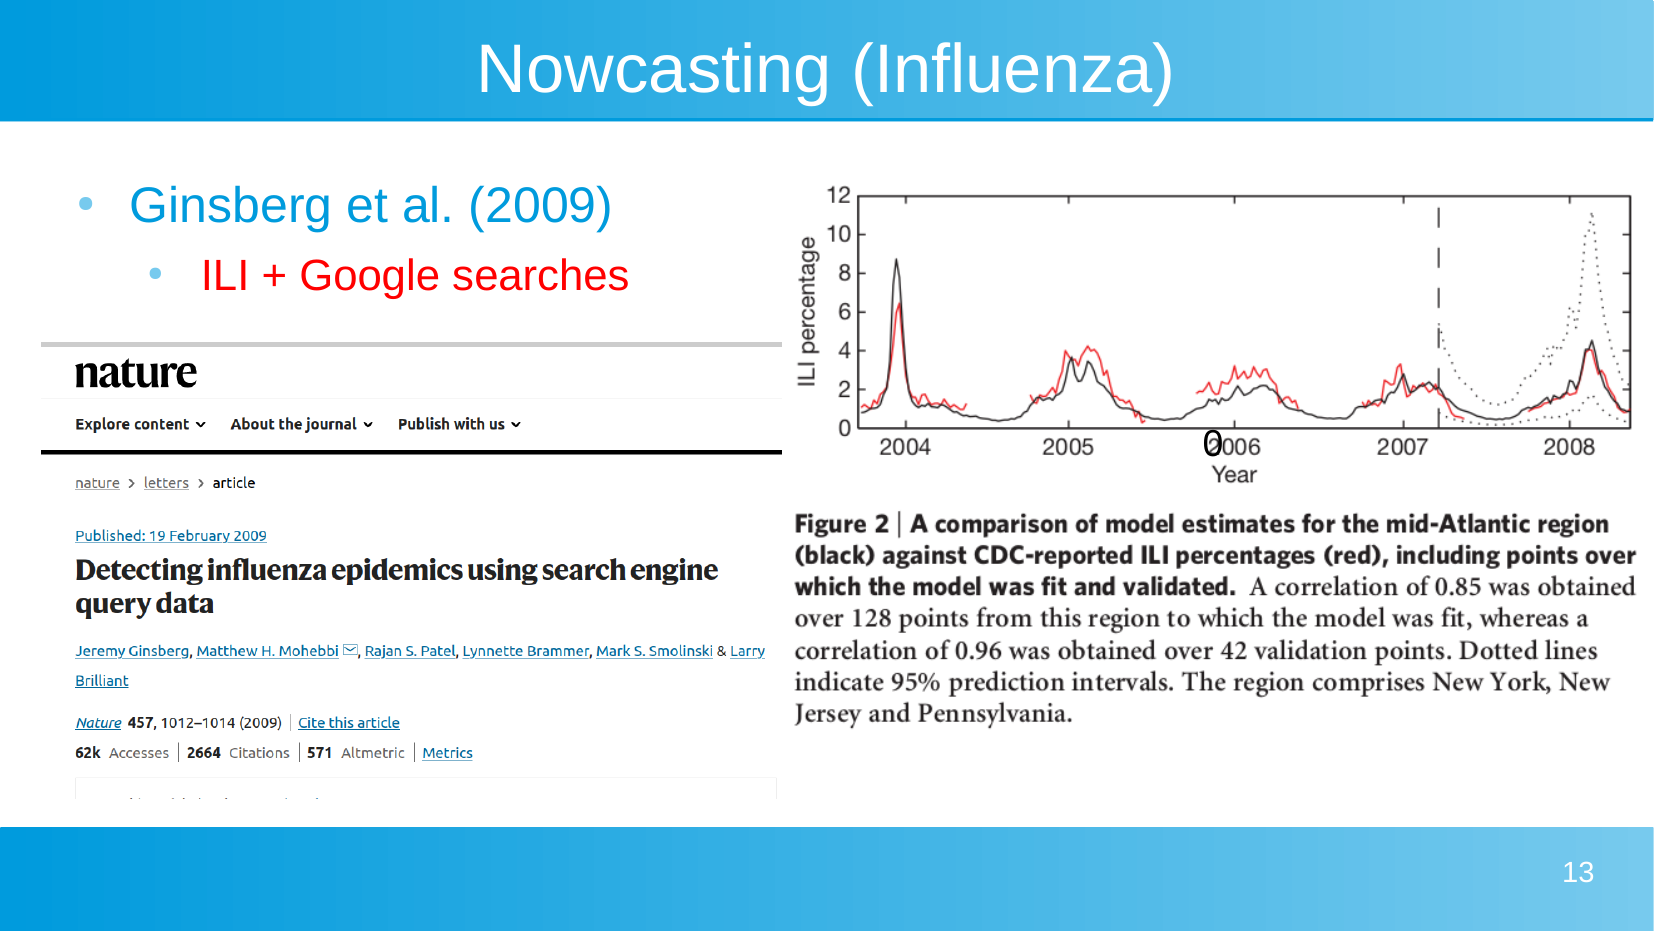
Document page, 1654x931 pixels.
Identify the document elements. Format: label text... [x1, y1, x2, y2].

picture [41, 129, 1654, 799]
list Ginsberg et al. (2009) ILI + Google searches [59, 177, 772, 342]
title Nowcasting (Influenza) [59, 29, 1595, 108]
